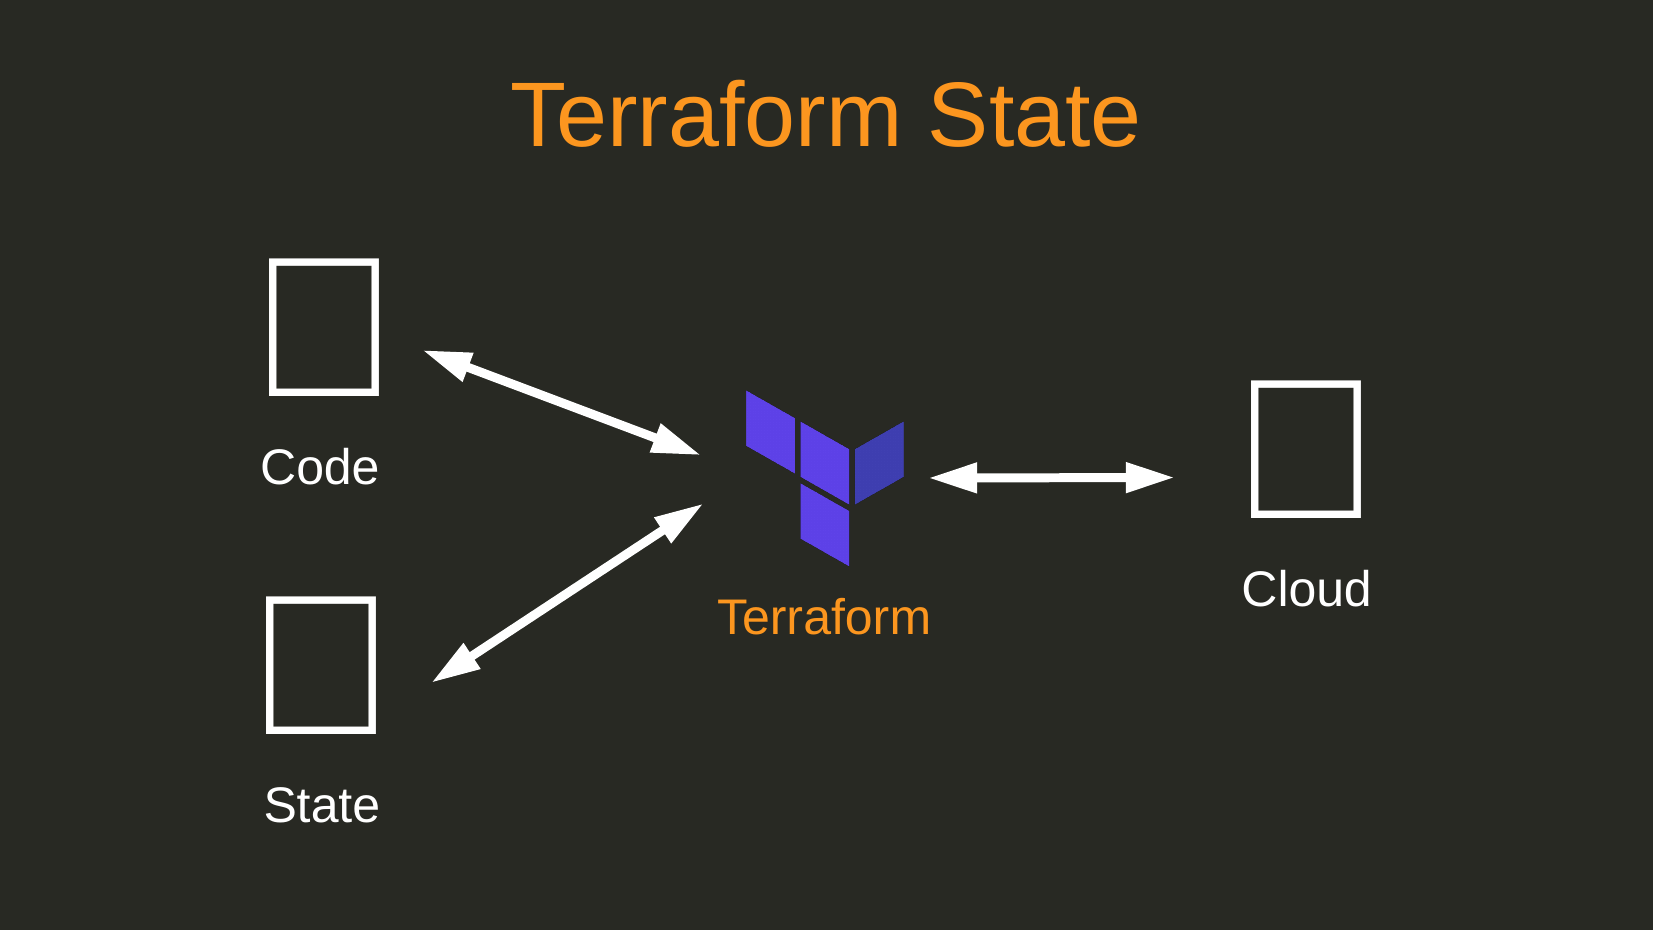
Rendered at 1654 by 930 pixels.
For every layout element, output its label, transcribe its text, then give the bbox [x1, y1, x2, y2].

text_box  State [219, 545, 425, 841]
title Terraform State [82, 37, 1571, 193]
text_box  Cloud [1173, 330, 1441, 625]
picture [718, 372, 931, 584]
text_box  Code [234, 208, 406, 503]
